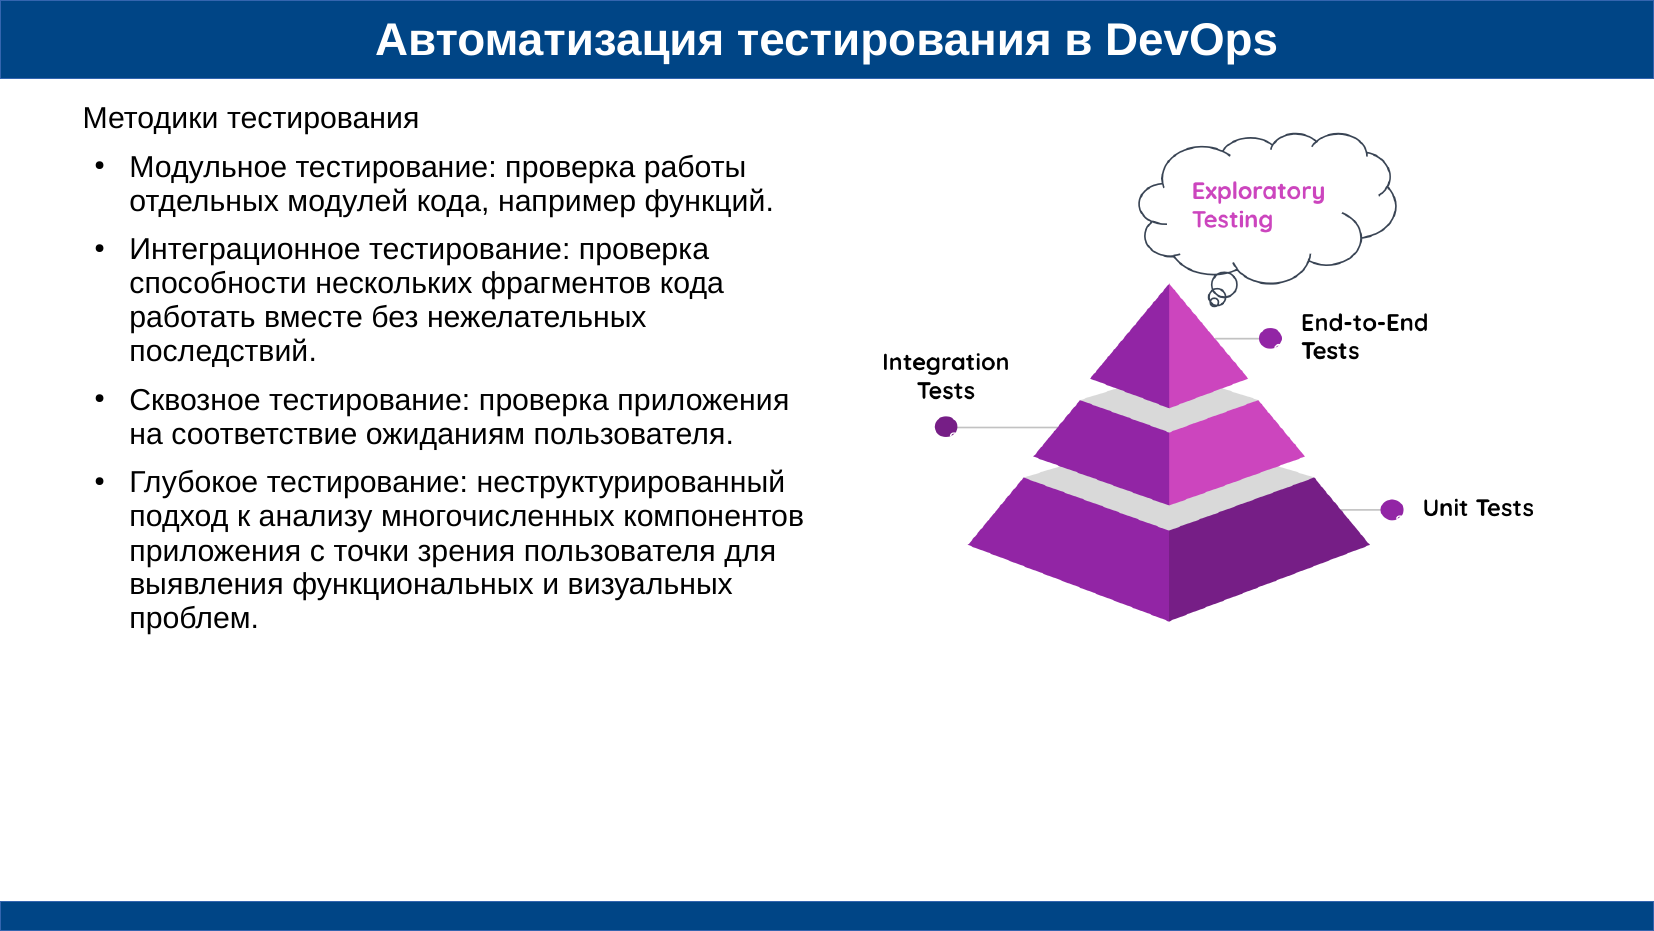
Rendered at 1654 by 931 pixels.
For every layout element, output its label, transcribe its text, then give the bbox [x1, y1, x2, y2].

picture [868, 101, 1548, 641]
list Методики тестирования Модульное тестирование: проверка работы отдельных модулей кода, например функций. Интеграционное тестирование: проверка способности нескольких фрагментов кода работать вместе без нежелательных последствий. Сквозное тестирование: проверка приложения на соответствие ожиданиям пользователя. Глубокое тестирование: неструктурированный подход к анализу многочисленных компонентов приложения с точки зрения пользователя для выявления функциональных и визуальных проблем. [82, 101, 809, 641]
title Автоматизация тестирования в DevOps [0, 0, 1654, 79]
